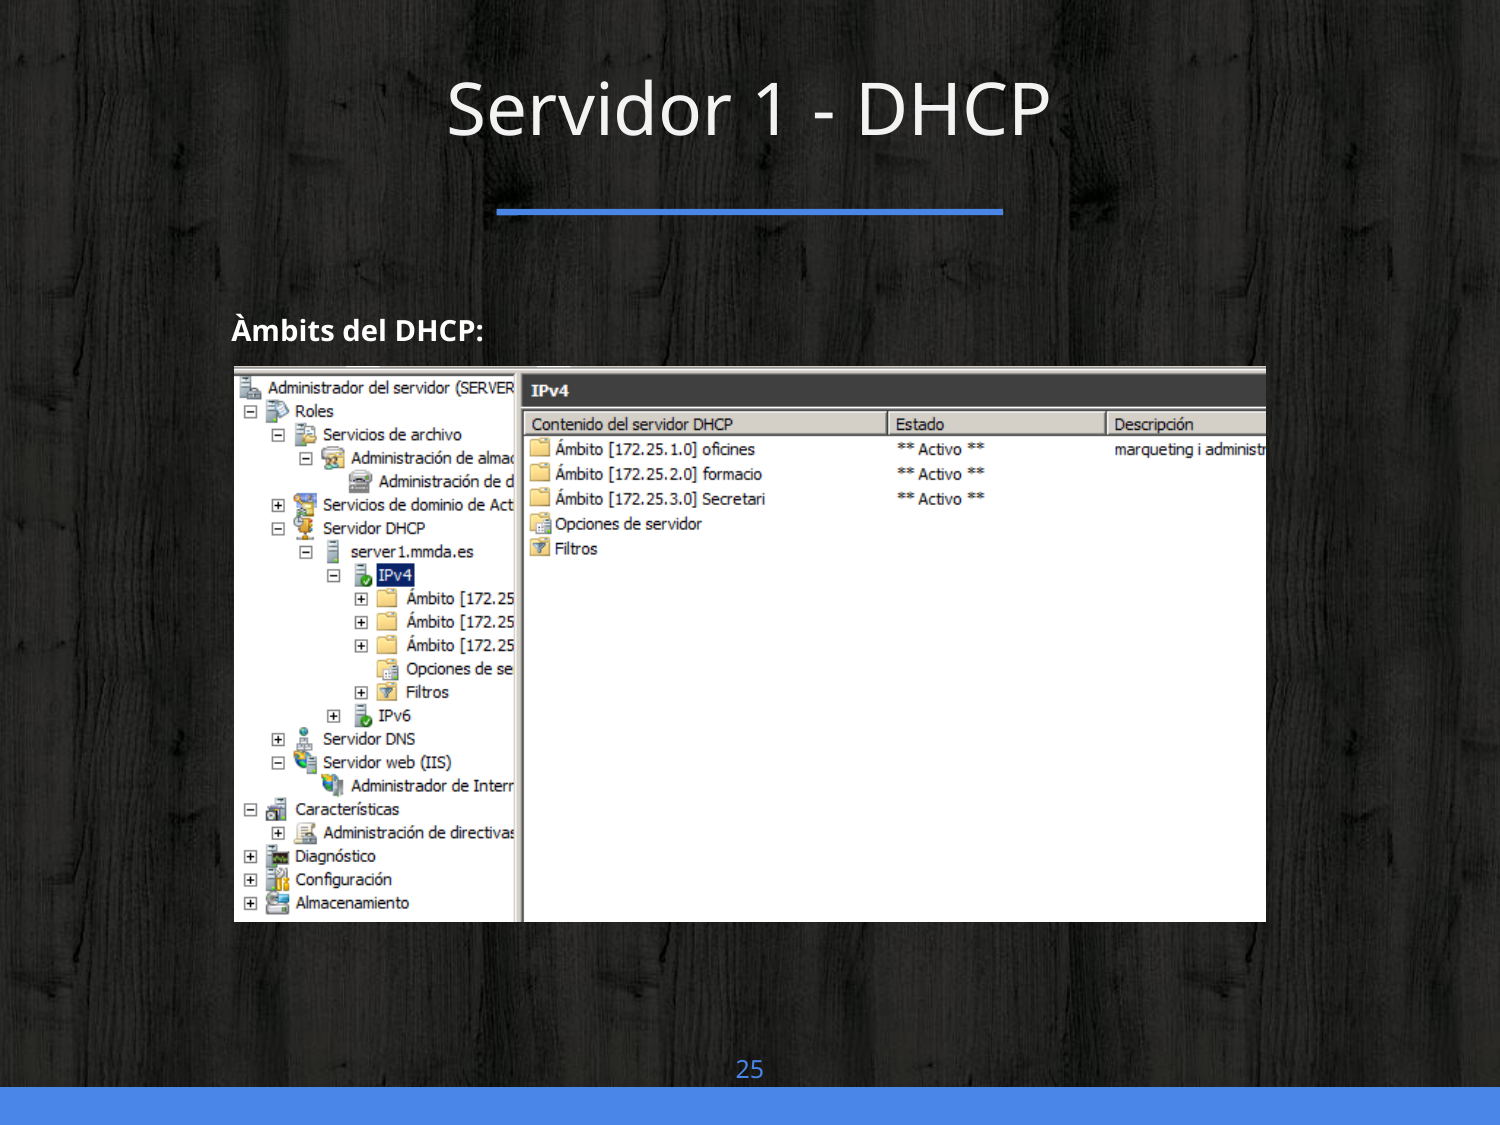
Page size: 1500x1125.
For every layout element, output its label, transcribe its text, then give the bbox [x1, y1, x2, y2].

text_box Àmbits del DHCP: [216, 297, 528, 367]
picture [0, 0, 1500, 1087]
title Servidor 1 - DHCP [75, 0, 1425, 213]
slide_number 25 [705, 1038, 795, 1087]
text_box [0, 1087, 1500, 1125]
